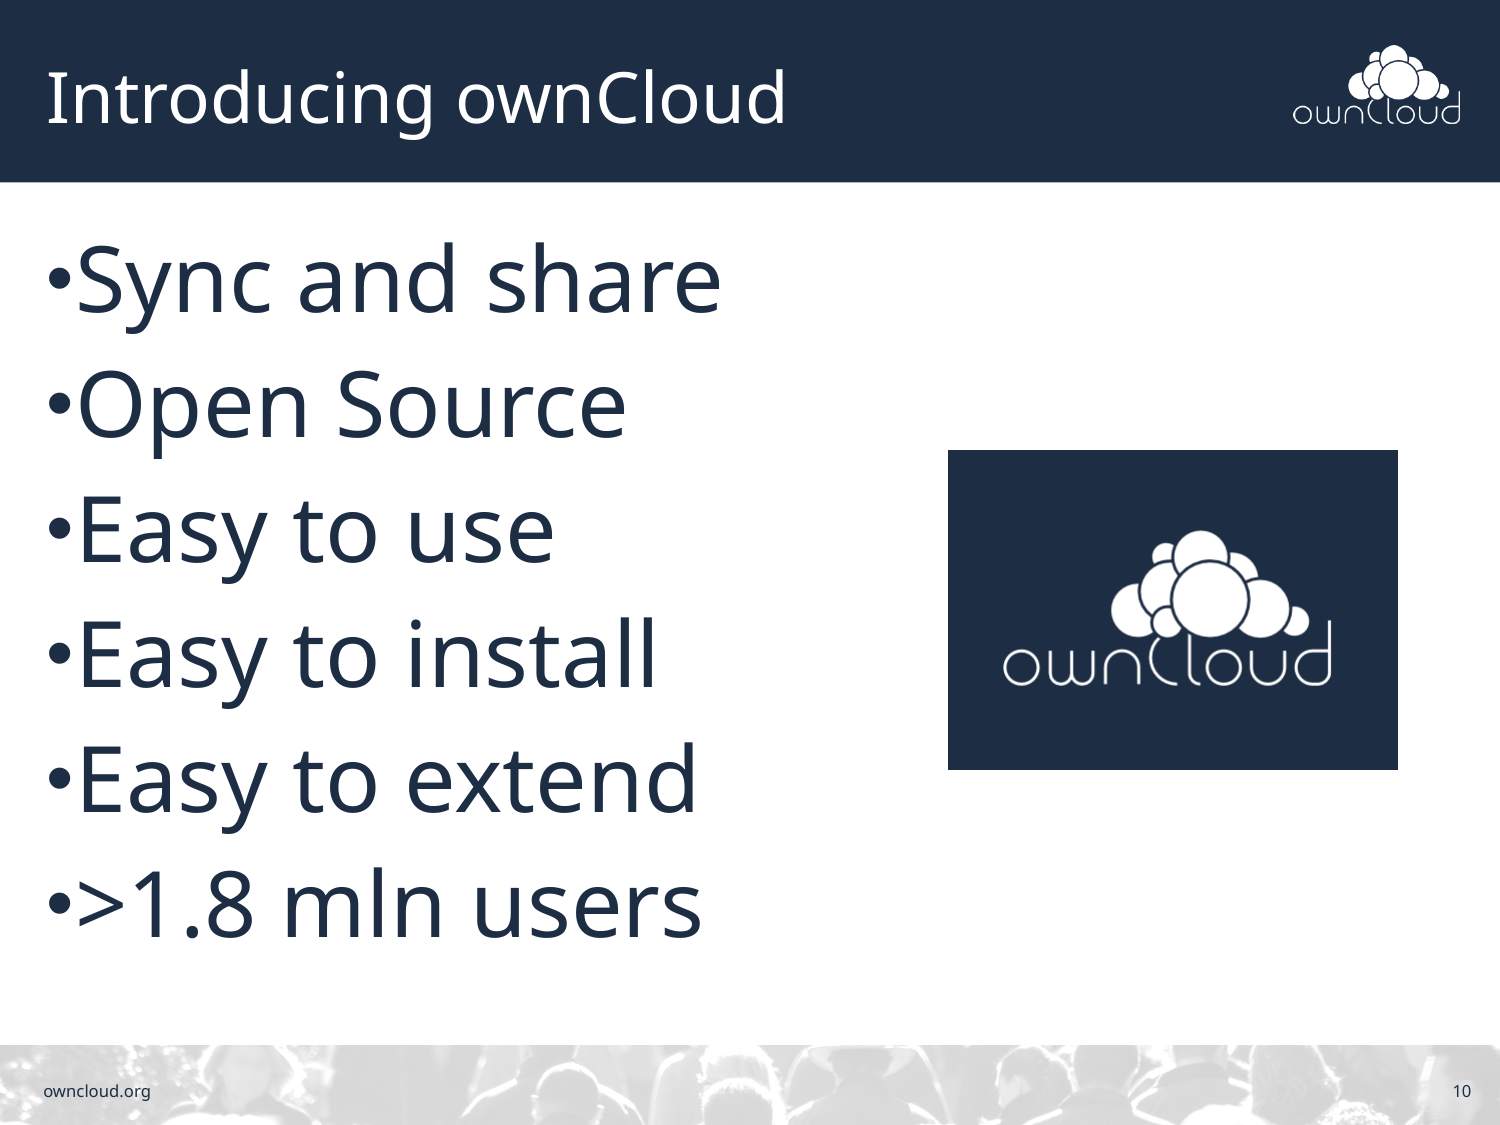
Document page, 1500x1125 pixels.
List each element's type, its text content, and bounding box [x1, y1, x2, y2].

picture [0, 1045, 1500, 1125]
list Sync and share Open Source Easy to use Easy to install Easy to extend >1.8 mln users [46, 214, 1465, 1026]
title Introducing ownCloud [46, 5, 1258, 187]
picture [1293, 45, 1460, 124]
picture [948, 450, 1398, 770]
